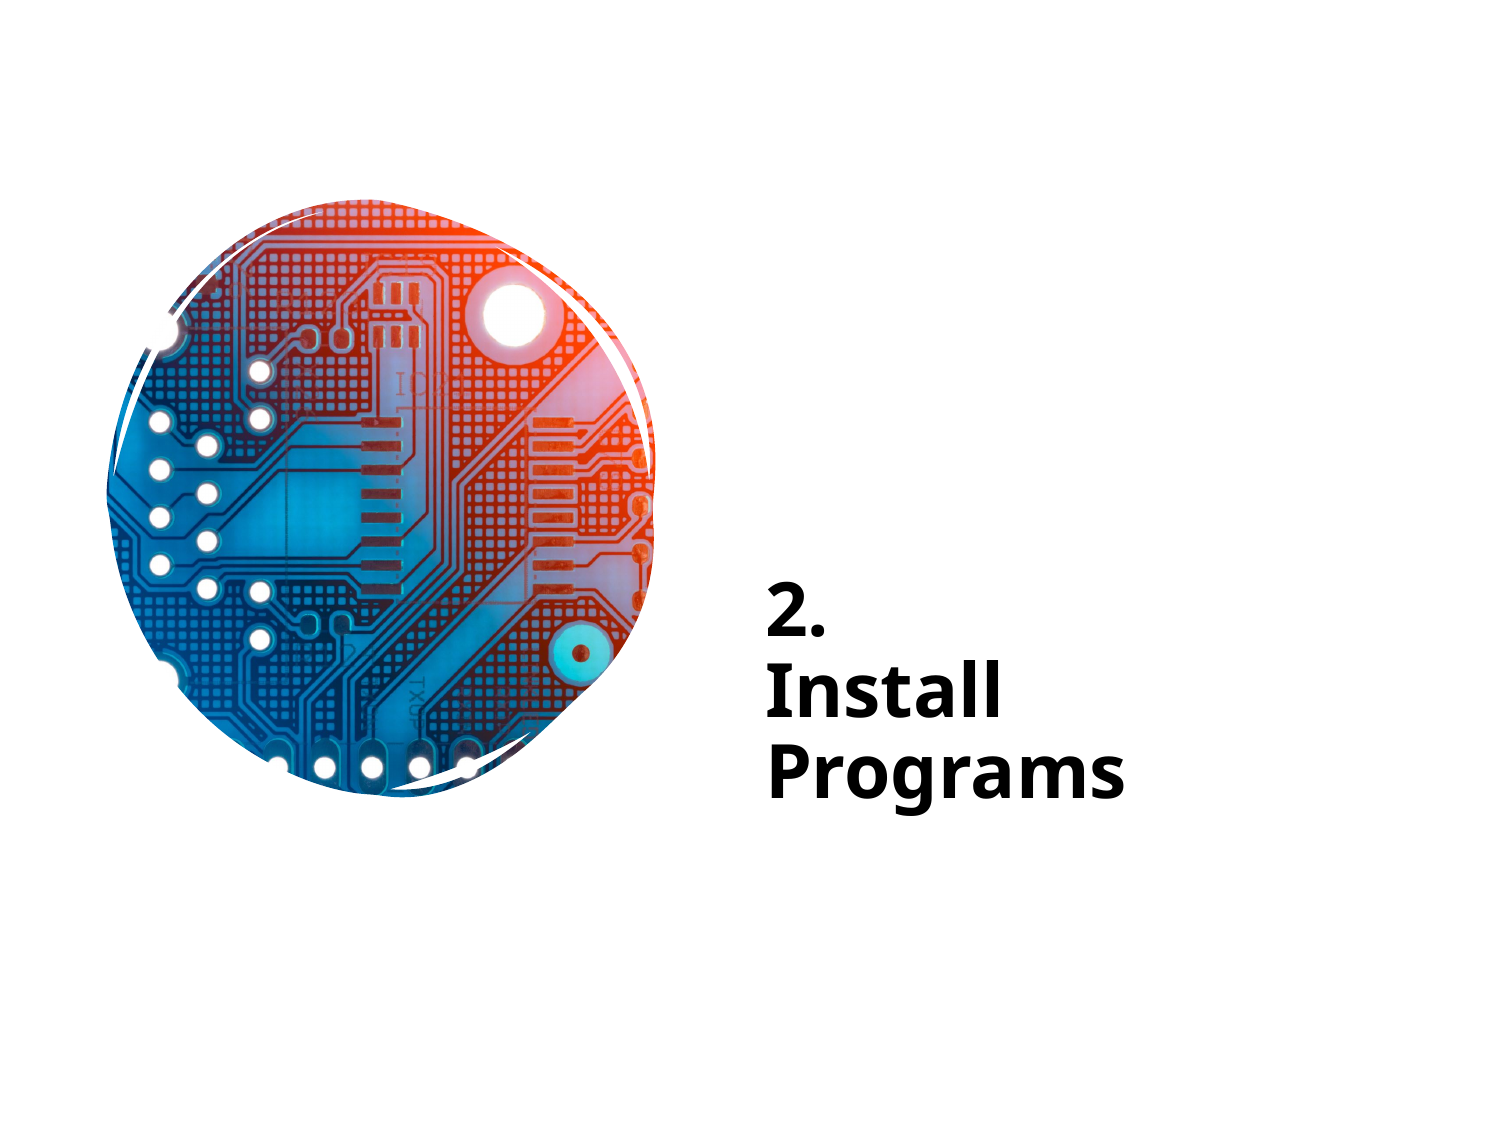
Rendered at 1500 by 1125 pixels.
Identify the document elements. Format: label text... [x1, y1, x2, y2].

title 2. Install Programs [750, 237, 1389, 823]
text_box [106, 199, 656, 798]
